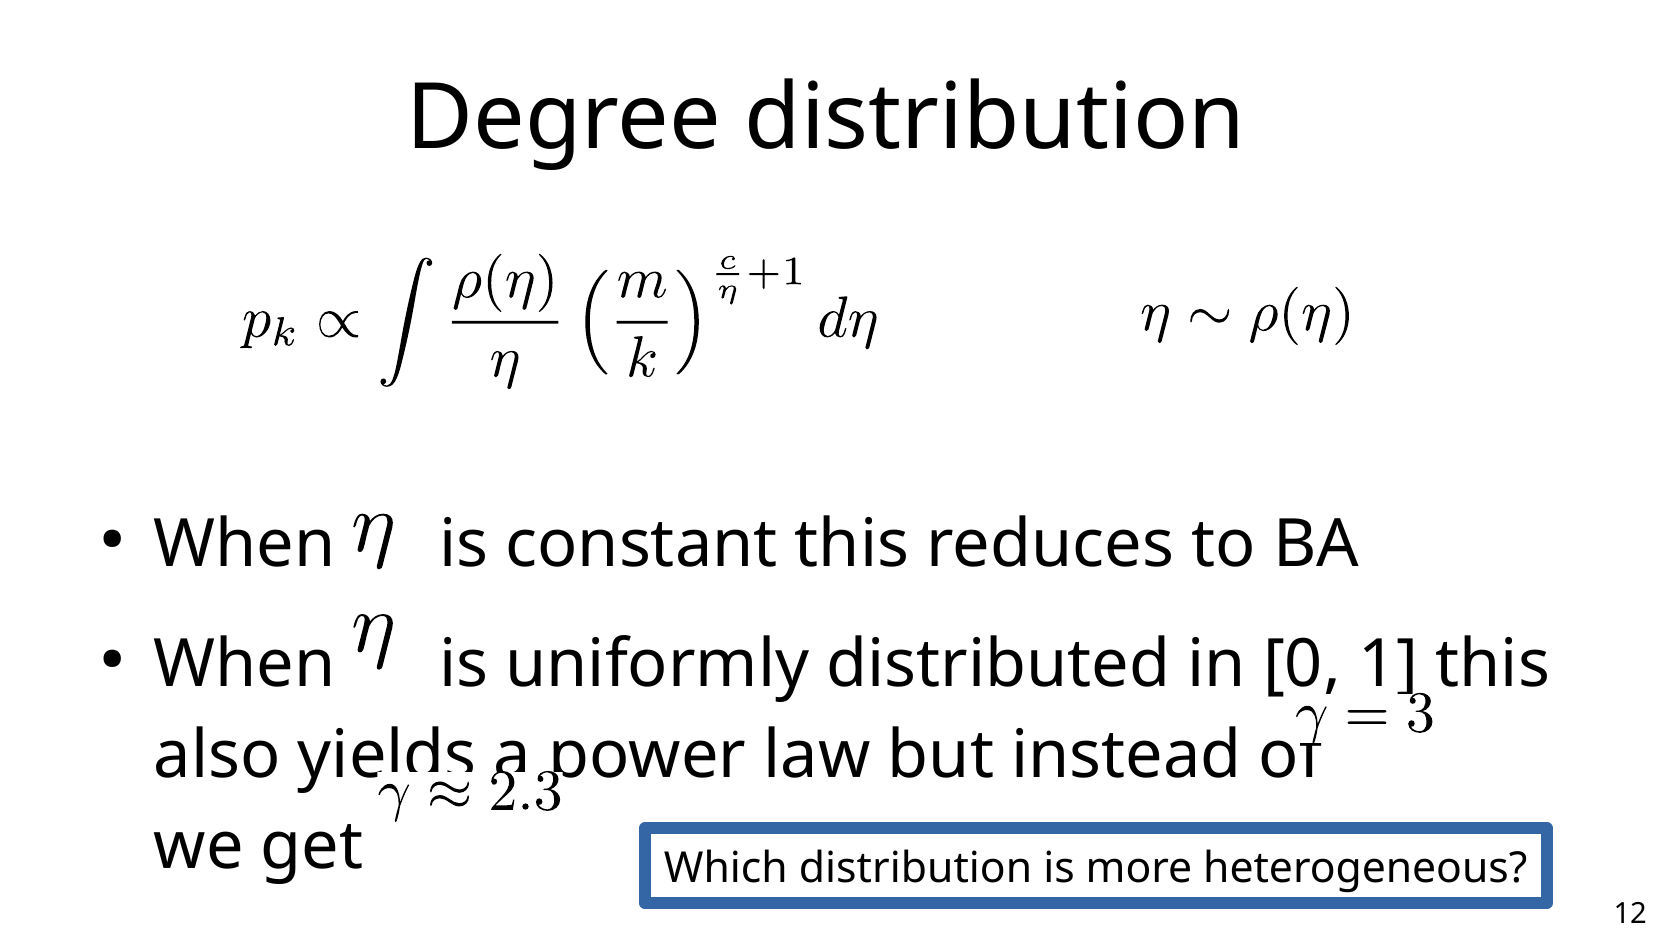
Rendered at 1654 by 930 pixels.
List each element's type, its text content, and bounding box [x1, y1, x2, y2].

text_box [350, 614, 396, 670]
text_box [377, 770, 563, 823]
text_box [1140, 286, 1355, 345]
text_box [1295, 692, 1435, 745]
text_box [350, 513, 396, 570]
list Which distribution is more heterogeneous? [645, 828, 1547, 904]
title Degree distribution [82, 1, 1571, 225]
text_box [240, 253, 879, 390]
list When is constant this reduces to BA When is uniformly distributed in [0, 1] this also yields a power law but instead of we get [82, 494, 1571, 916]
